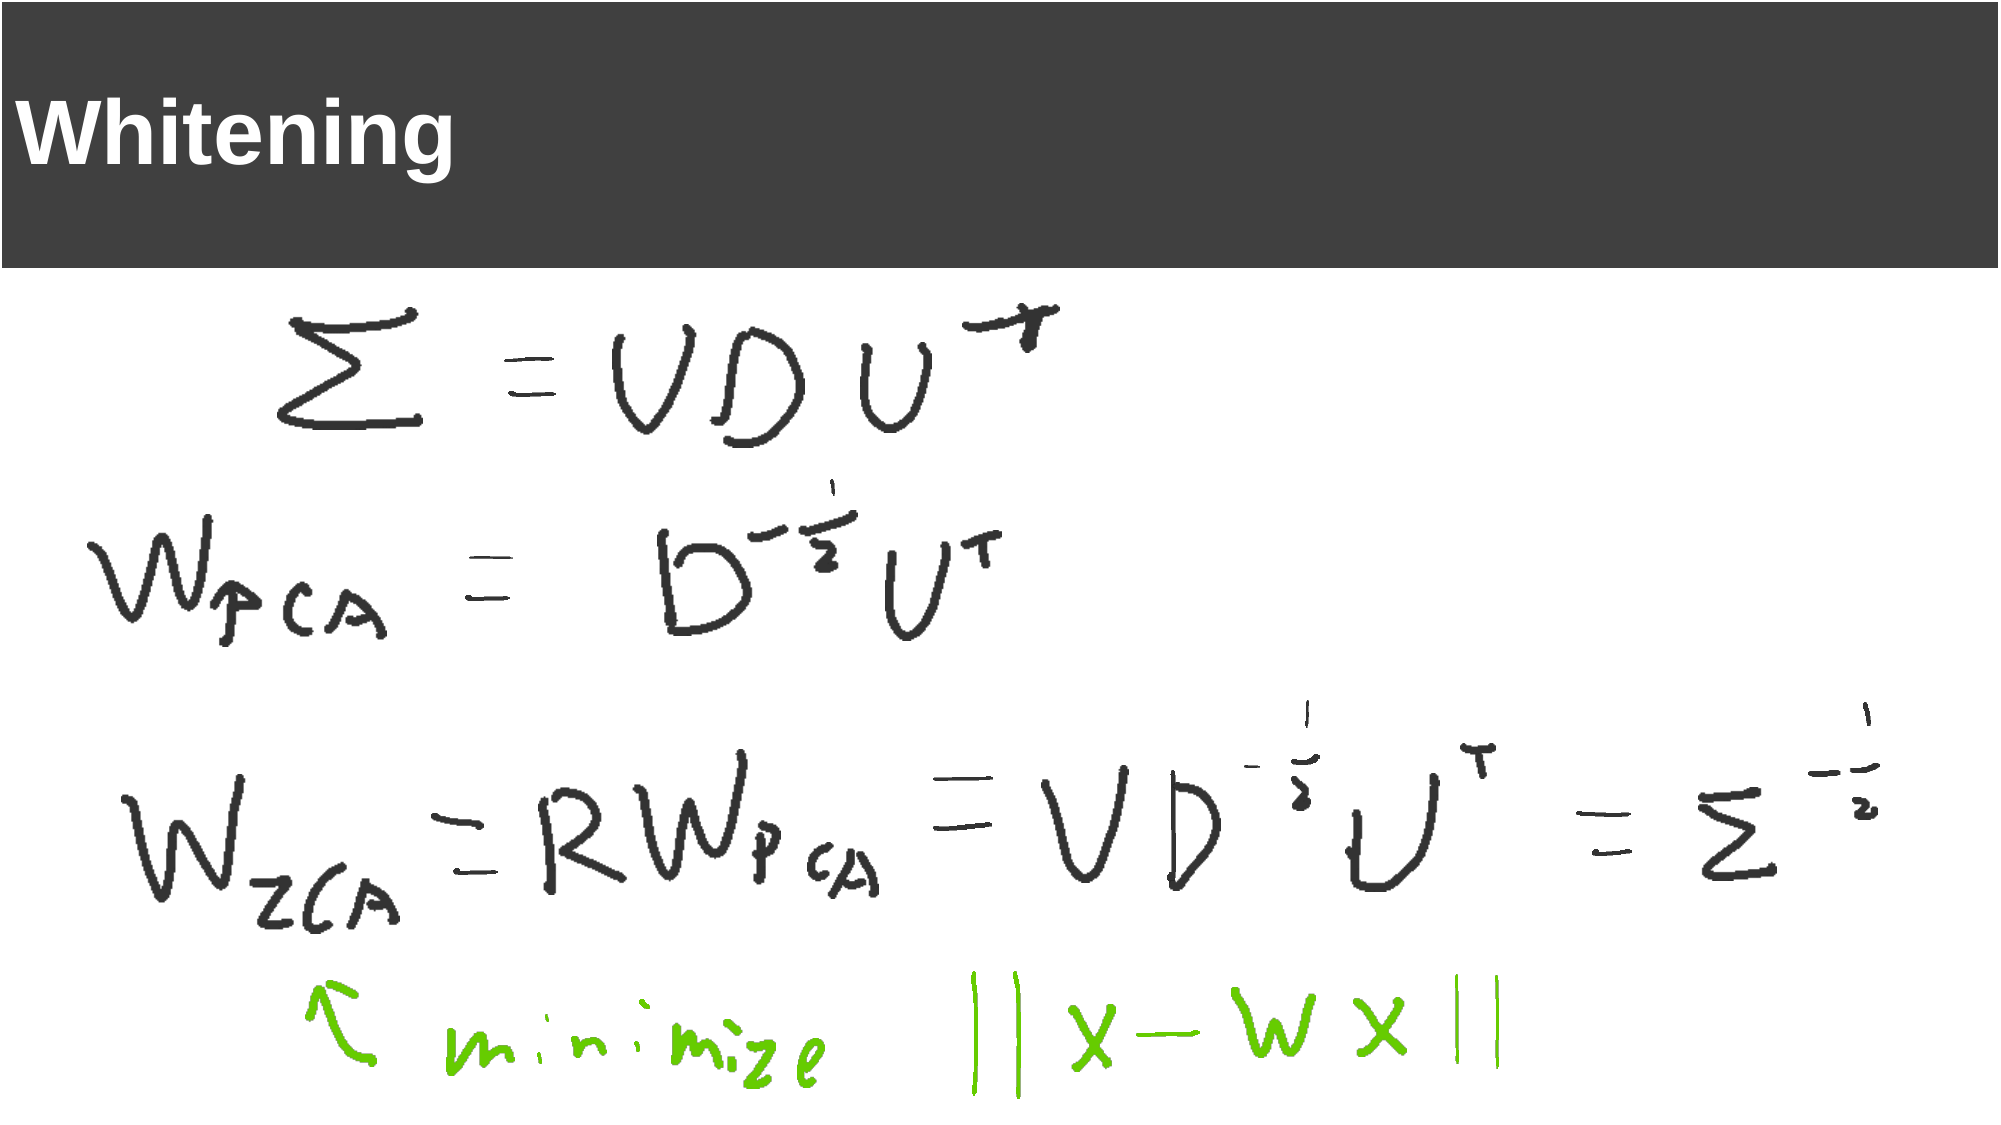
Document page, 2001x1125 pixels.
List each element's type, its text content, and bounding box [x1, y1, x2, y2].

picture [465, 595, 510, 601]
picture [538, 749, 781, 895]
picture [1013, 971, 1021, 1099]
picture [1576, 811, 1631, 817]
picture [1291, 776, 1311, 811]
picture [1136, 1031, 1200, 1037]
picture [1698, 787, 1777, 881]
picture [1345, 773, 1440, 892]
picture [305, 980, 377, 1067]
picture [453, 868, 498, 875]
picture [537, 1052, 542, 1064]
picture [446, 1028, 515, 1077]
picture [807, 842, 879, 899]
picture [1460, 743, 1496, 779]
picture [860, 342, 932, 433]
picture [1808, 763, 1880, 777]
picture [933, 776, 993, 781]
picture [1495, 975, 1499, 1069]
picture [657, 510, 858, 636]
picture [962, 303, 1060, 353]
picture [87, 514, 387, 647]
picture [885, 530, 1002, 641]
picture [1592, 849, 1632, 856]
picture [1041, 765, 1129, 883]
picture [1291, 754, 1320, 765]
picture [1305, 700, 1309, 728]
title Whitening [0, 0, 2000, 271]
picture [1231, 987, 1316, 1058]
picture [1863, 702, 1871, 726]
picture [830, 479, 835, 496]
picture [634, 1041, 640, 1052]
picture [1353, 997, 1407, 1057]
picture [797, 1038, 825, 1088]
picture [671, 1019, 776, 1089]
picture [1852, 797, 1878, 820]
picture [933, 822, 992, 831]
picture [1455, 974, 1459, 1064]
picture [639, 1000, 650, 1009]
picture [612, 324, 805, 448]
picture [508, 391, 556, 397]
picture [431, 813, 484, 830]
picture [971, 971, 978, 1096]
picture [277, 308, 423, 430]
picture [571, 1036, 607, 1058]
picture [504, 357, 554, 362]
picture [1068, 1004, 1116, 1072]
picture [1167, 770, 1221, 891]
picture [121, 774, 400, 934]
